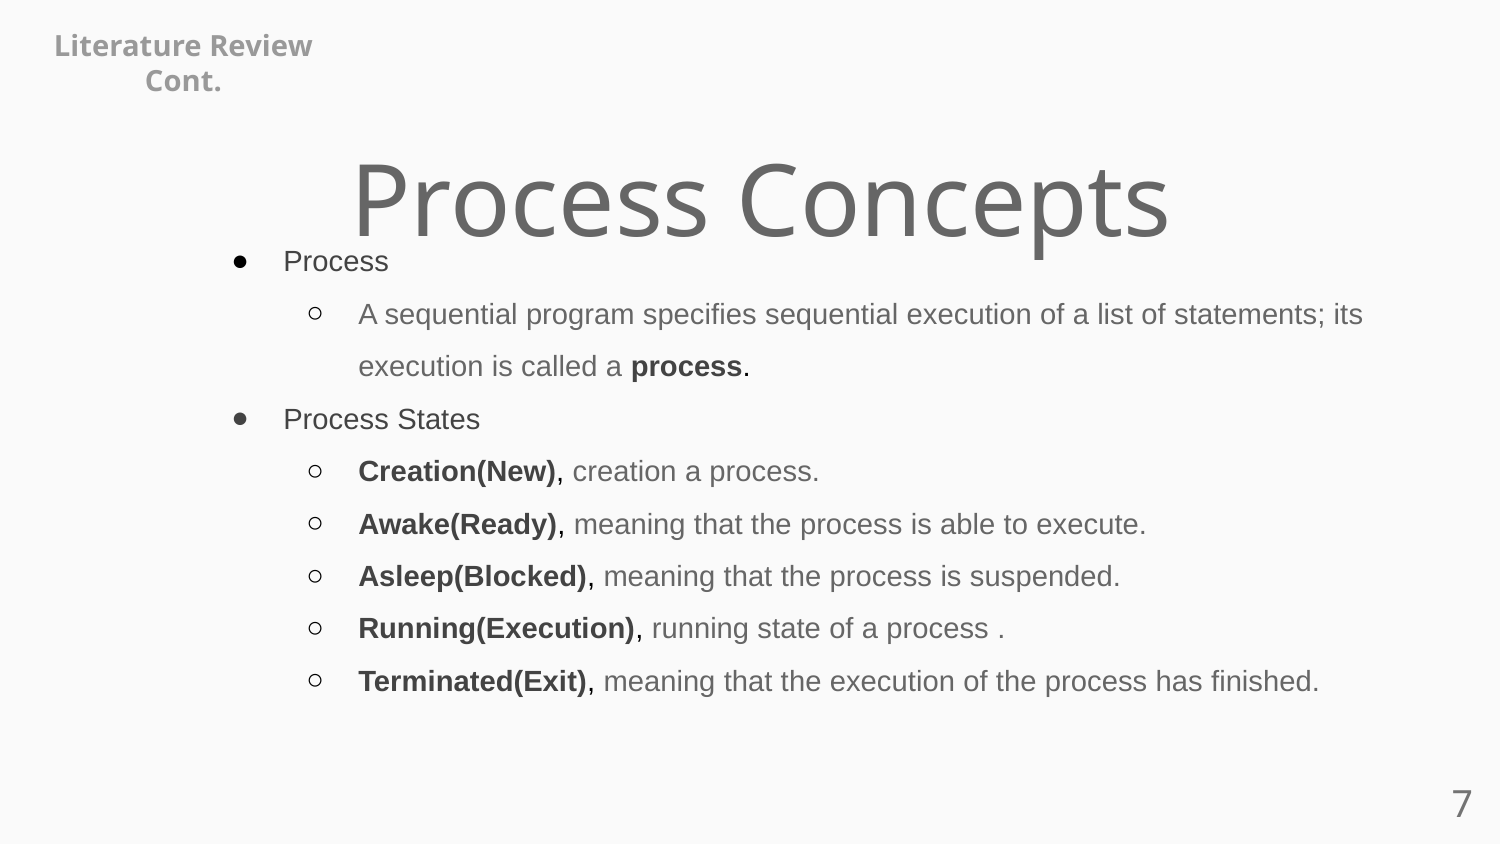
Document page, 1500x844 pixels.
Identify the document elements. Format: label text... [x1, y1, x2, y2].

text_box Process A sequential program specifies sequential execution of a list of statements; its execution is called a process. Process States Creation(New), creation a process. Awake(Ready), meaning that the process is able to execute. Asleep(Blocked), meaning that the process is suspended. Running(Execution), running state of a process . Terminated(Exit), meaning that the execution of the process has finished. [193, 275, 1425, 699]
text_box Literature Review Cont. [8, 12, 359, 93]
slide_number 7 [1398, 770, 1489, 835]
text_box Process Concepts [309, 49, 1213, 182]
